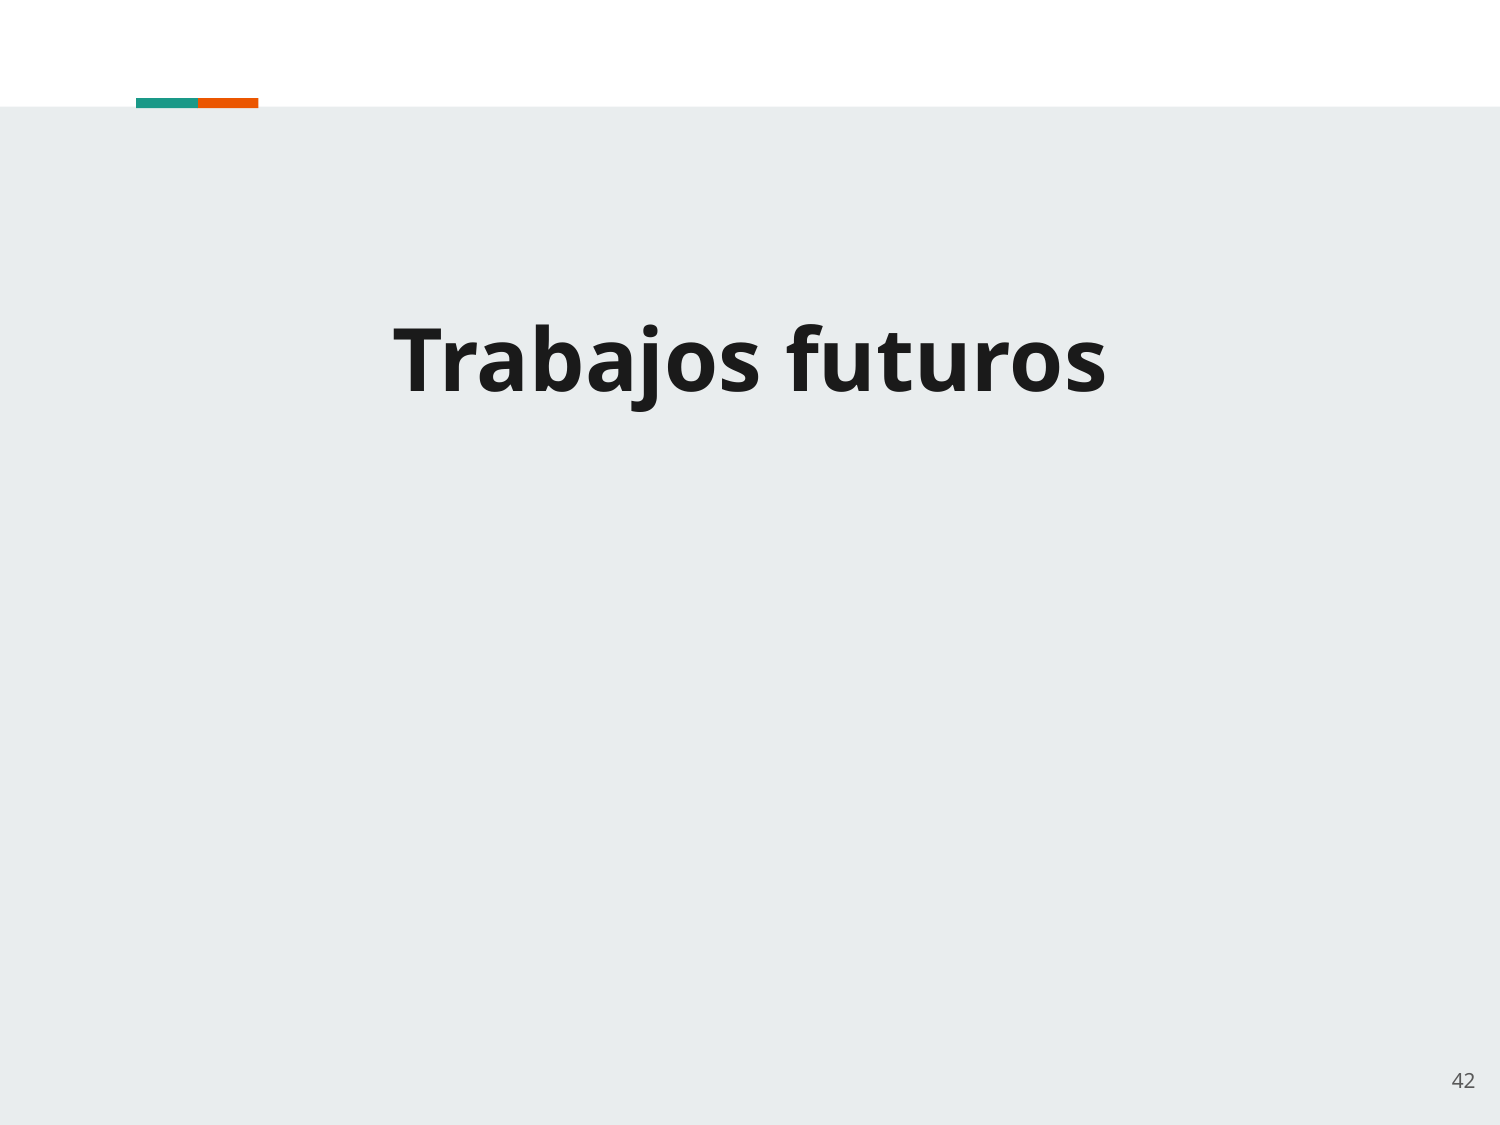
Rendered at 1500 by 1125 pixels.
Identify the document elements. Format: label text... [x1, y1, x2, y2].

slide_number <number> [1400, 1038, 1491, 1125]
title Trabajos futuros [119, 289, 1381, 654]
